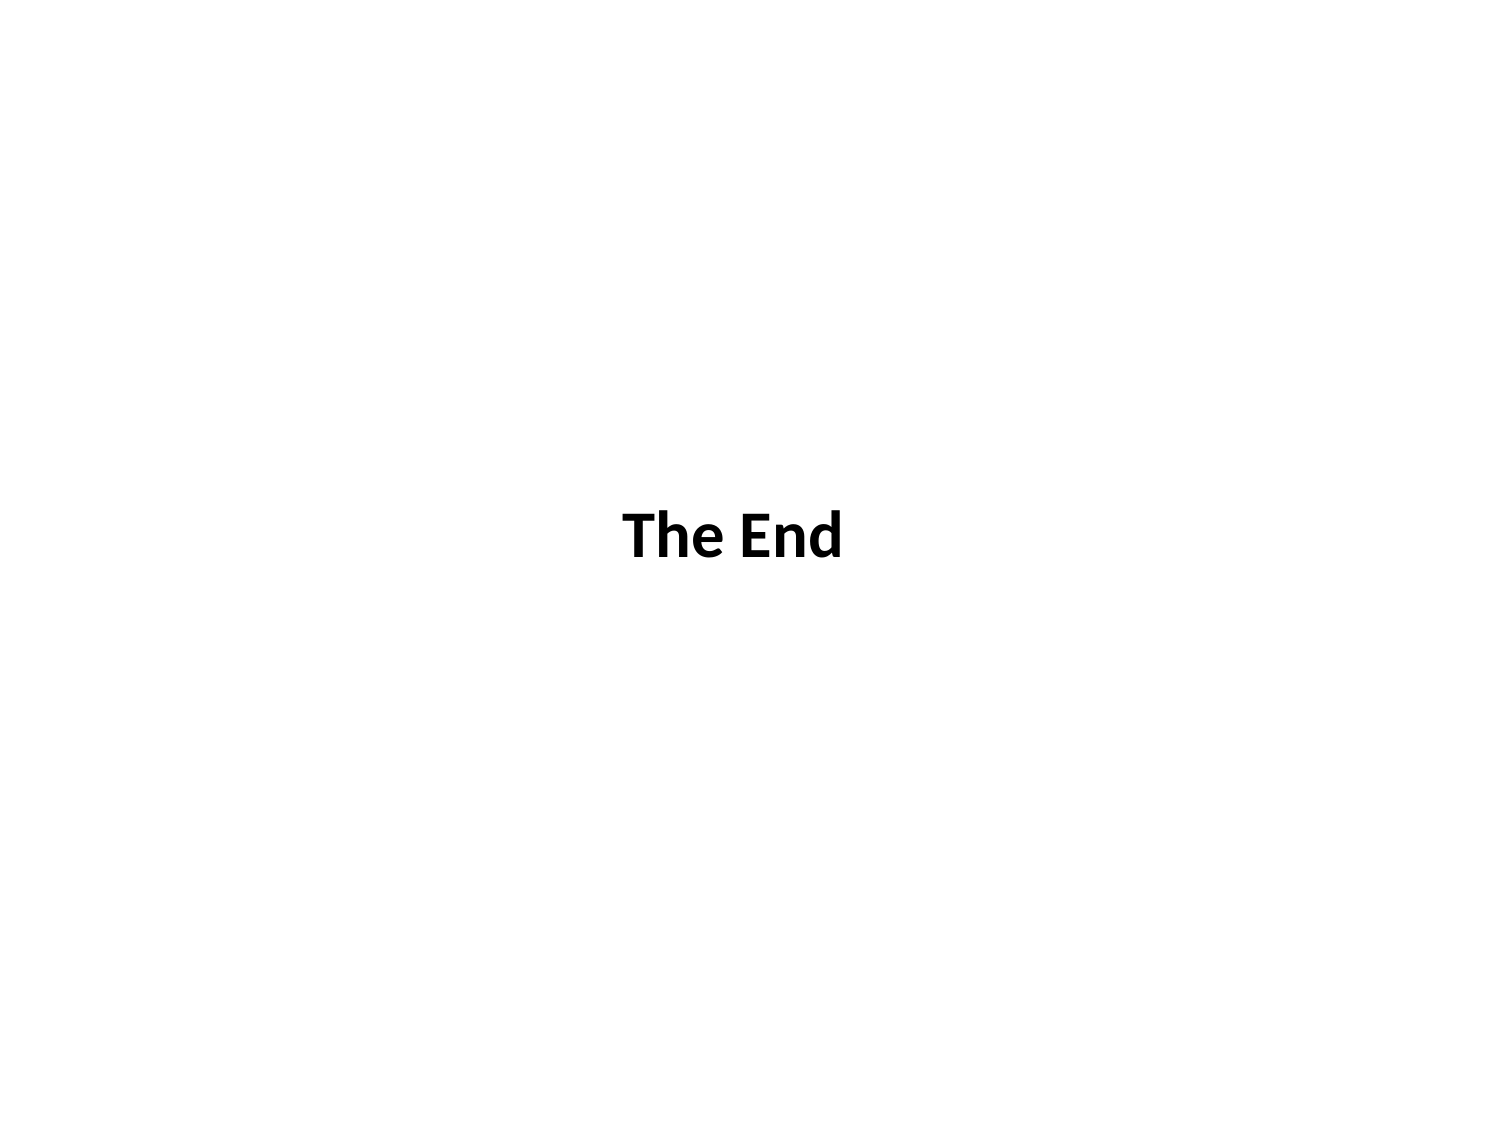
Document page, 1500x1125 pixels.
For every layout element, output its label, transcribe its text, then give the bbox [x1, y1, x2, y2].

text_box The End [58, 467, 1409, 595]
